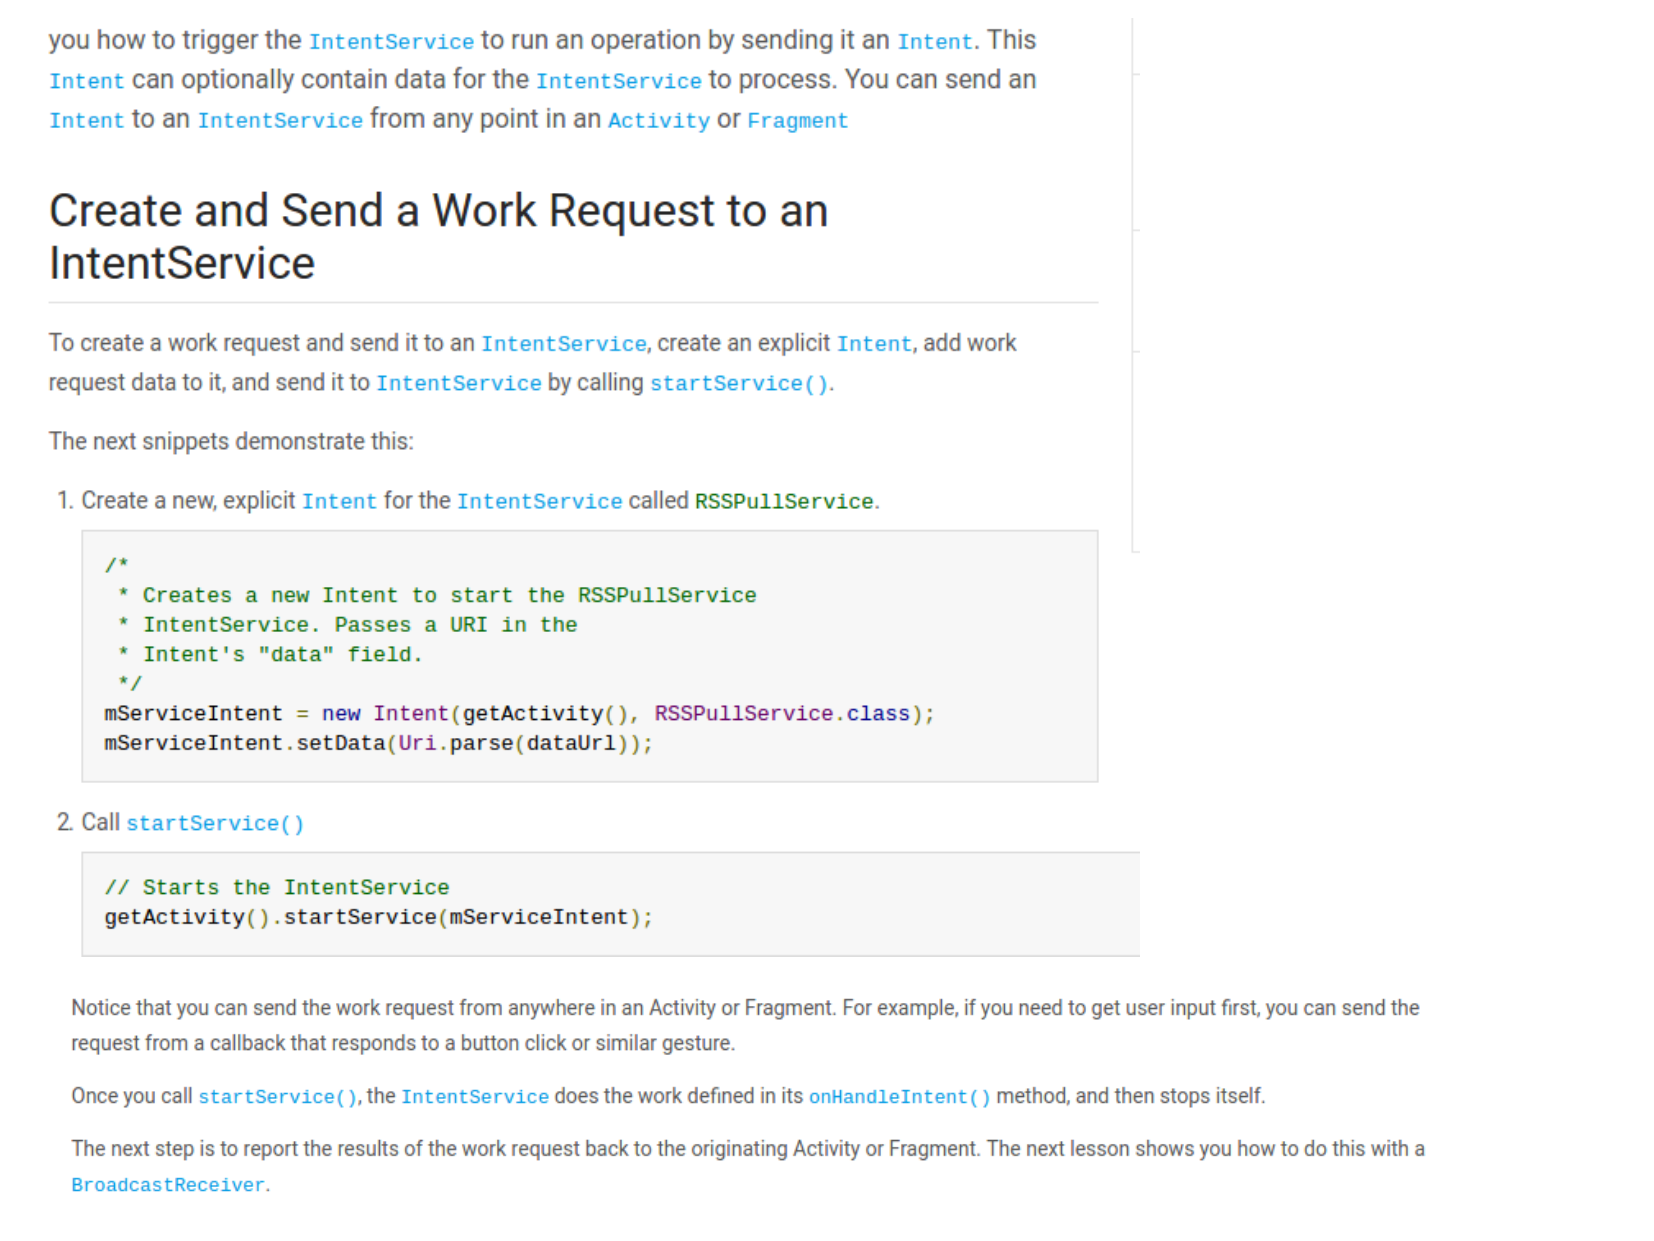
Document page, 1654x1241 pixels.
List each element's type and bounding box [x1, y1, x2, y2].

picture [21, 18, 1140, 957]
picture [54, 983, 1446, 1209]
